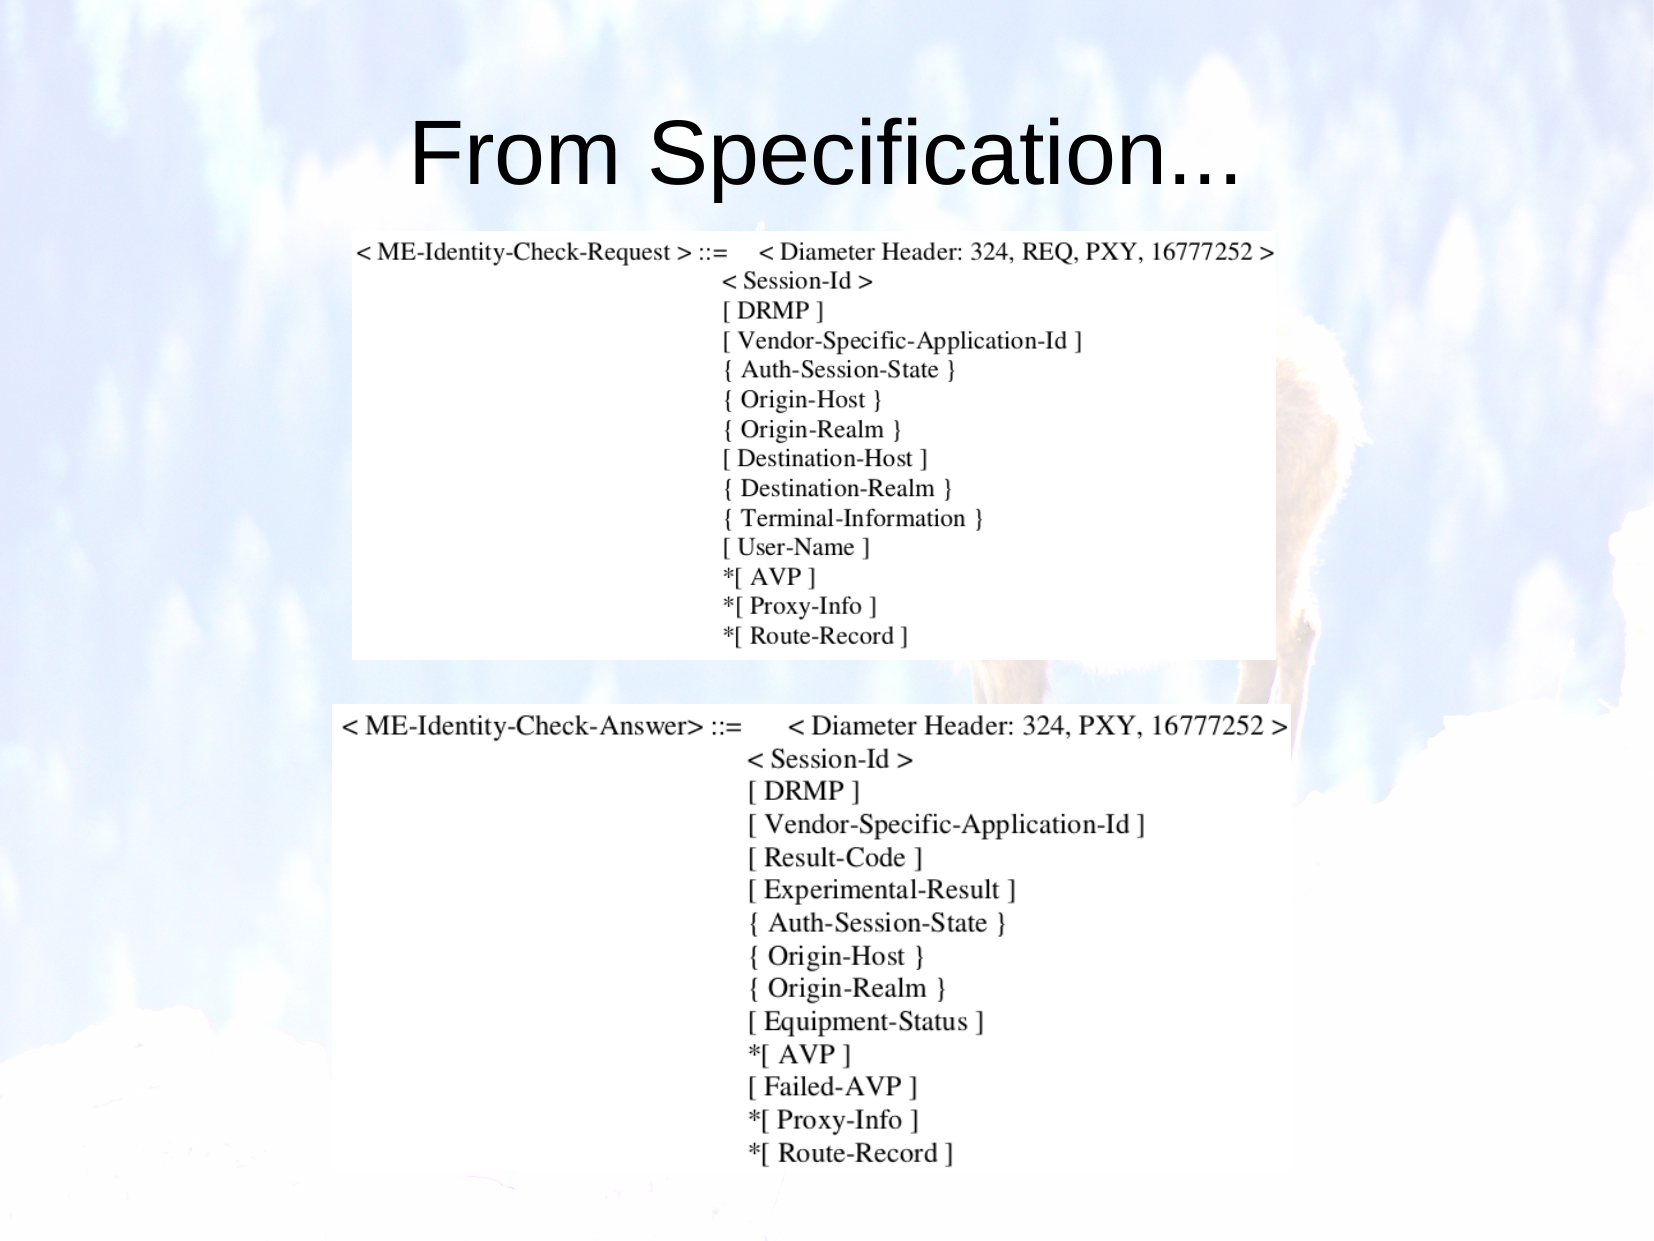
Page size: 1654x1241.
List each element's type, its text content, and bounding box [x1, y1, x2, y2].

title From Specification... [82, 49, 1571, 257]
picture [0, 0, 1654, 1241]
